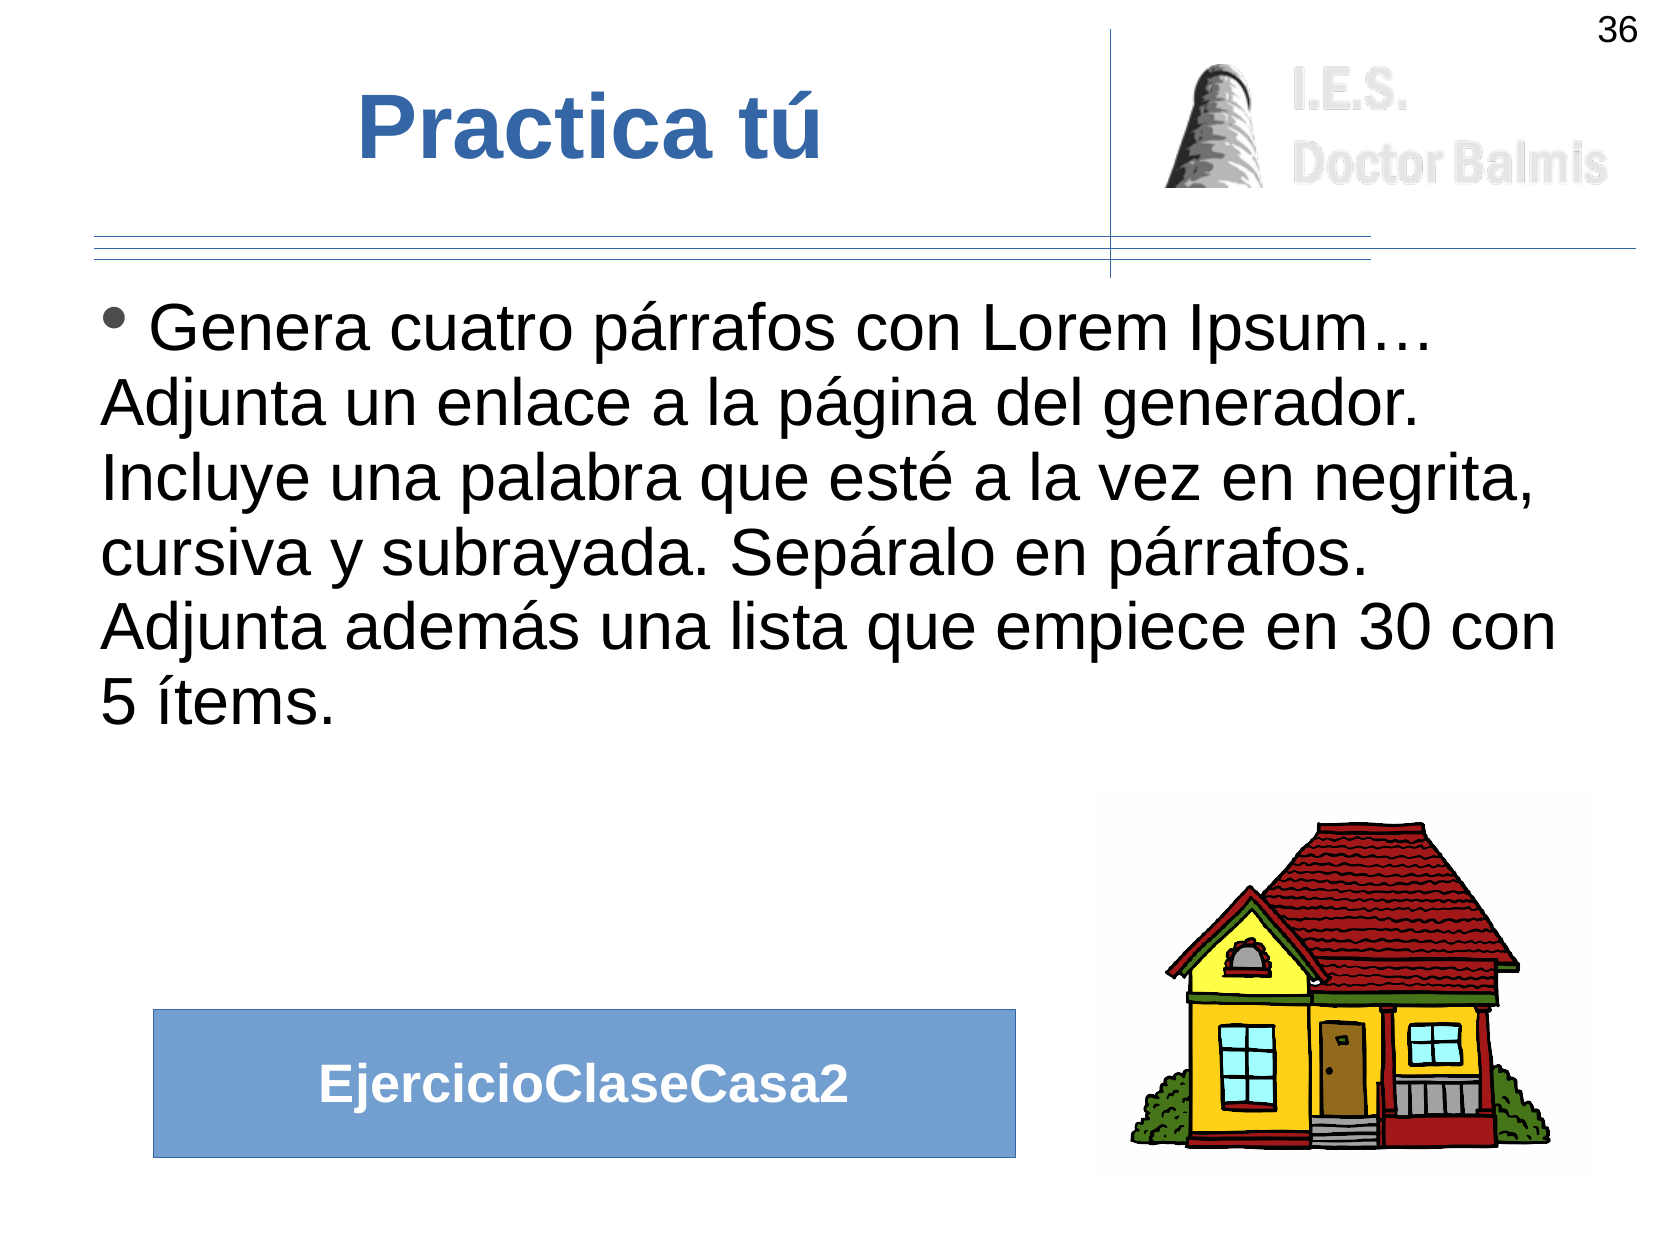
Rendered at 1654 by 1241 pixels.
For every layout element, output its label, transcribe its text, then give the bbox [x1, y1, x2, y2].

list Genera cuatro párrafos con Lorem Ipsum… Adjunta un enlace a la página del generador. Incluye una palabra que esté a la vez en negrita, cursiva y subrayada. Sepáralo en párrafos. Adjunta además una lista que empiece en 30 con 5 ítems. [82, 290, 1571, 1010]
picture [1098, 791, 1593, 1179]
picture [1133, 64, 1619, 188]
text_box EjercicioClaseCasa2 [153, 1009, 1016, 1158]
title Practica tú [118, 23, 1063, 231]
